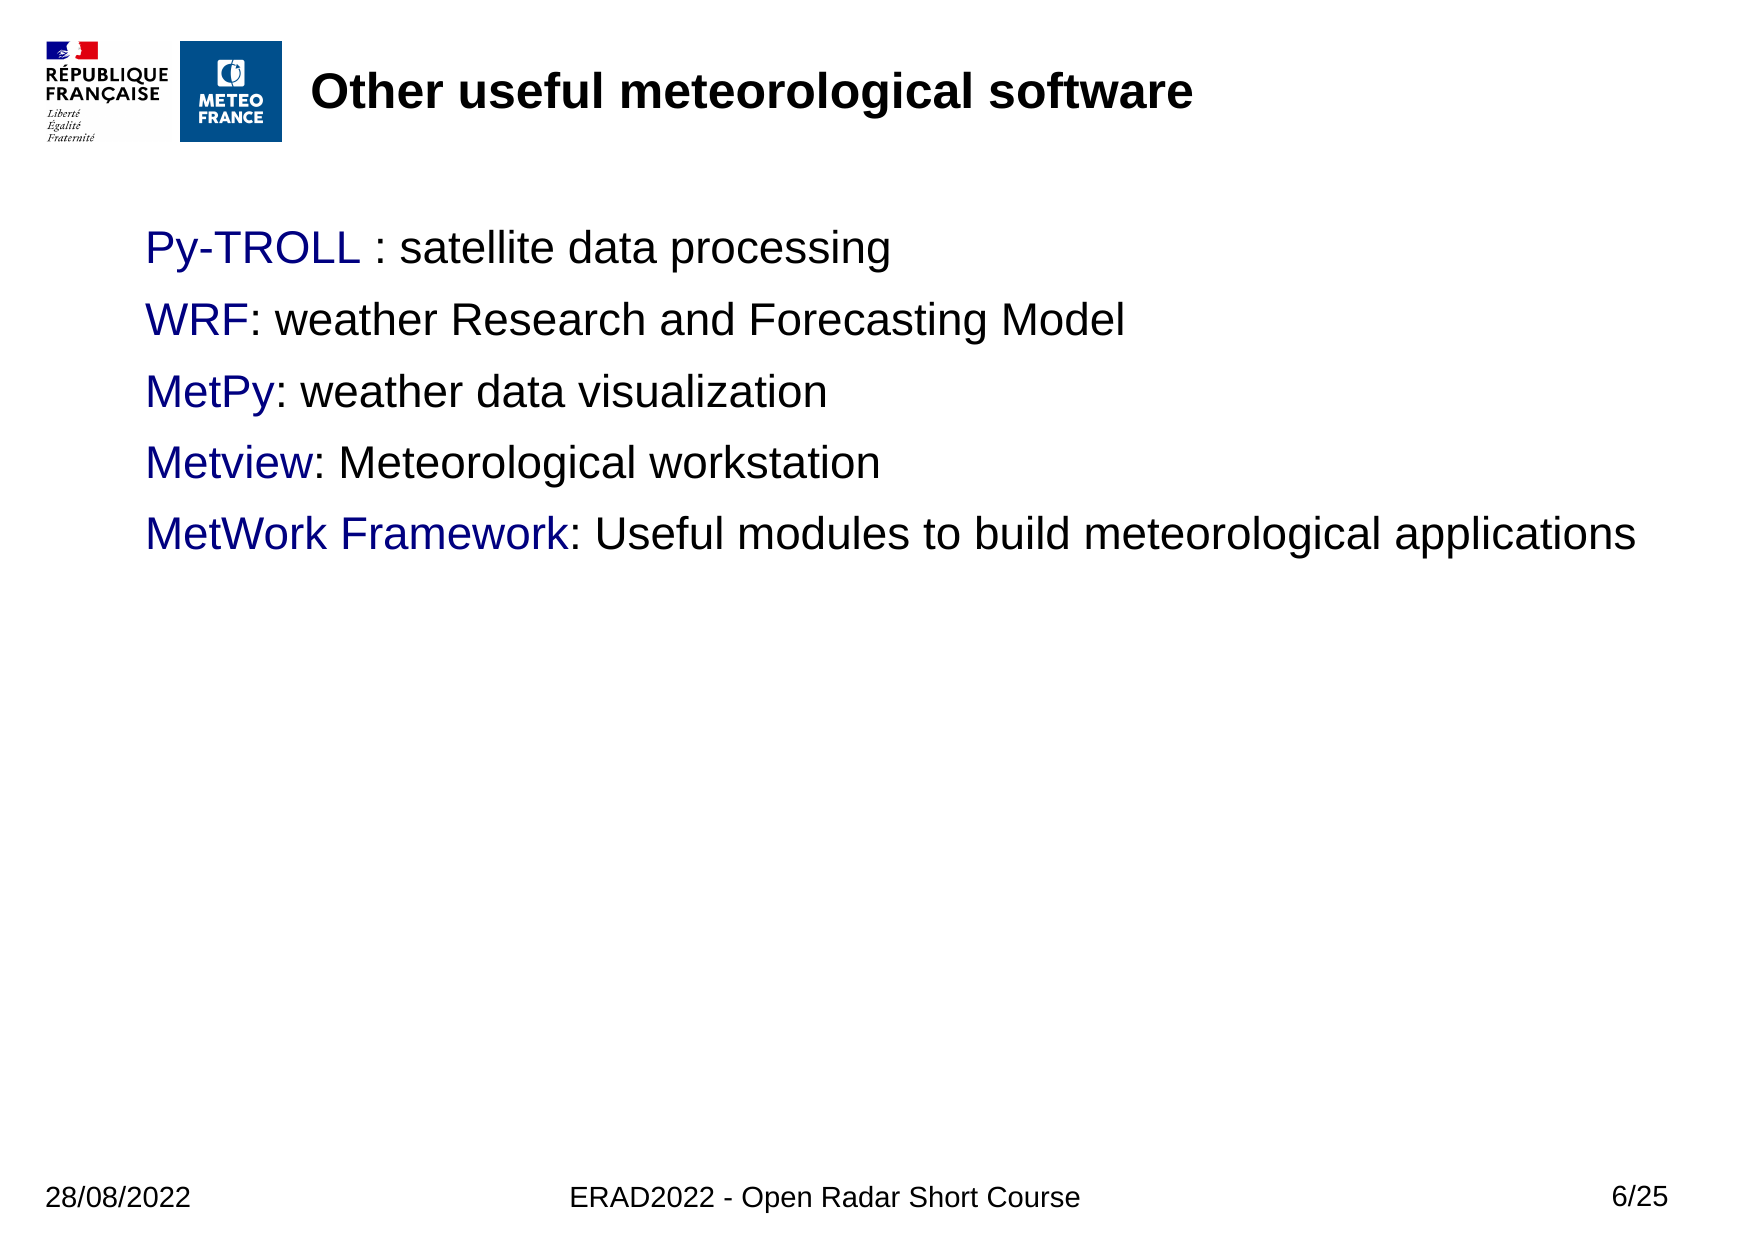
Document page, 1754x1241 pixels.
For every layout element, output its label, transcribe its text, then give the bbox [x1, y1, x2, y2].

title Other useful meteorological software [310, 40, 1697, 142]
picture [180, 41, 282, 142]
list Py-TROLL : satellite data processing WRF: weather Research and Forecasting Model MetPy: weather data visualization Metview: Meteorological workstation MetWork Framework: Useful modules to build meteorological applications [44, 222, 1712, 1118]
picture [46, 41, 172, 142]
